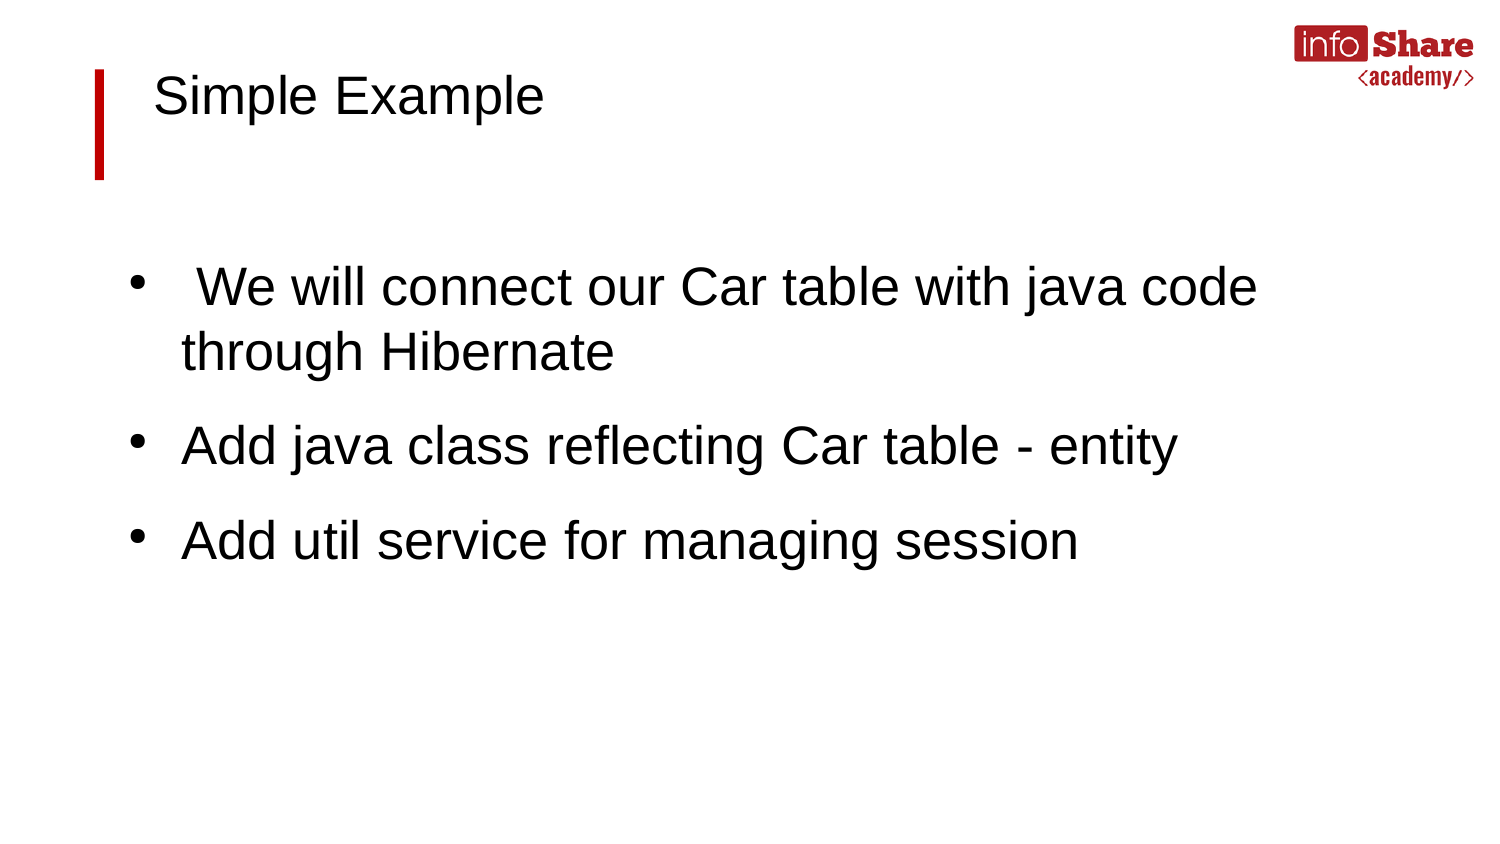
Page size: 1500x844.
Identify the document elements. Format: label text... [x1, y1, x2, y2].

title Simple Example [138, 45, 668, 187]
picture [1267, 0, 1500, 117]
list We will connect our Car table with java code through Hibernate Add java class reflecting Car table - entity Add util service for managing session [95, 236, 1453, 753]
